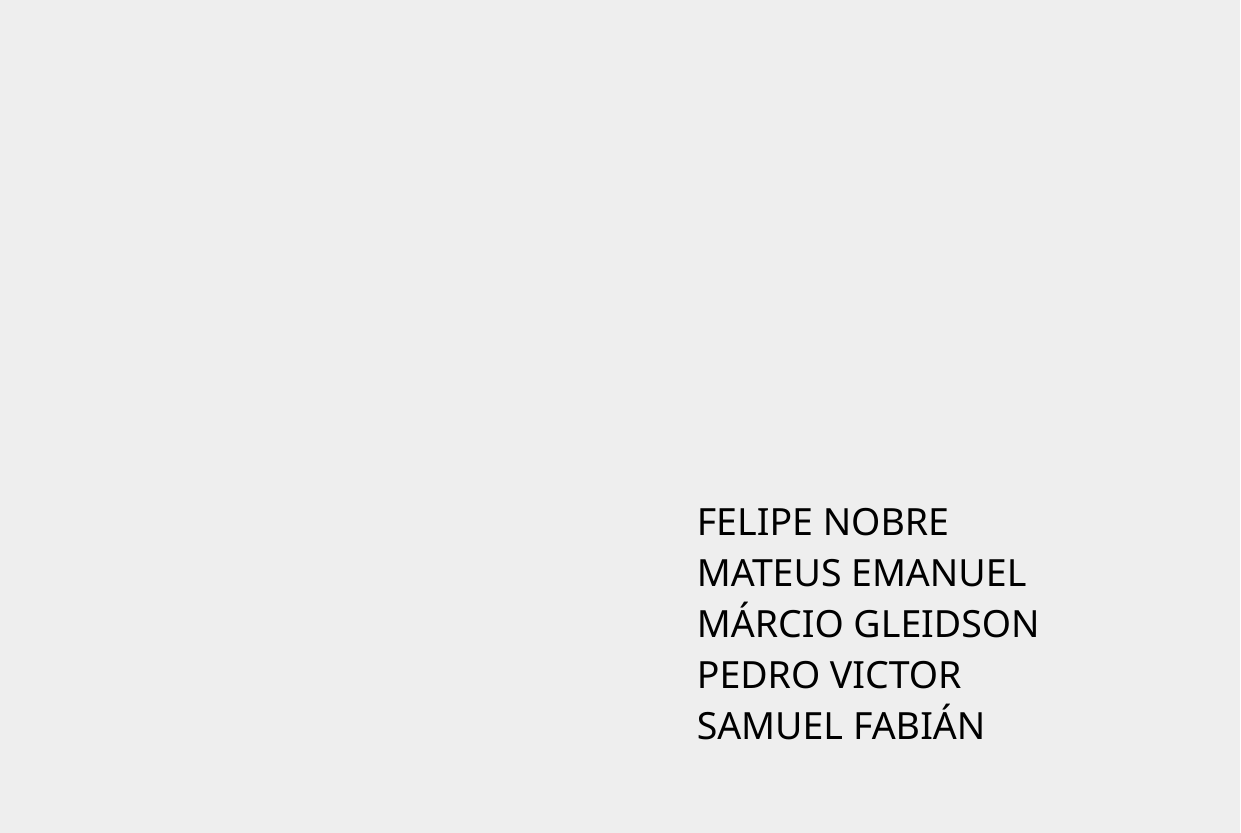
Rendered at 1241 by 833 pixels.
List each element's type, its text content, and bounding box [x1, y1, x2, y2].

title FELIPE NOBRE MATEUS EMANUEL MÁRCIO GLEIDSON PEDRO VICTOR SAMUEL FABIÁN [696, 440, 1182, 805]
